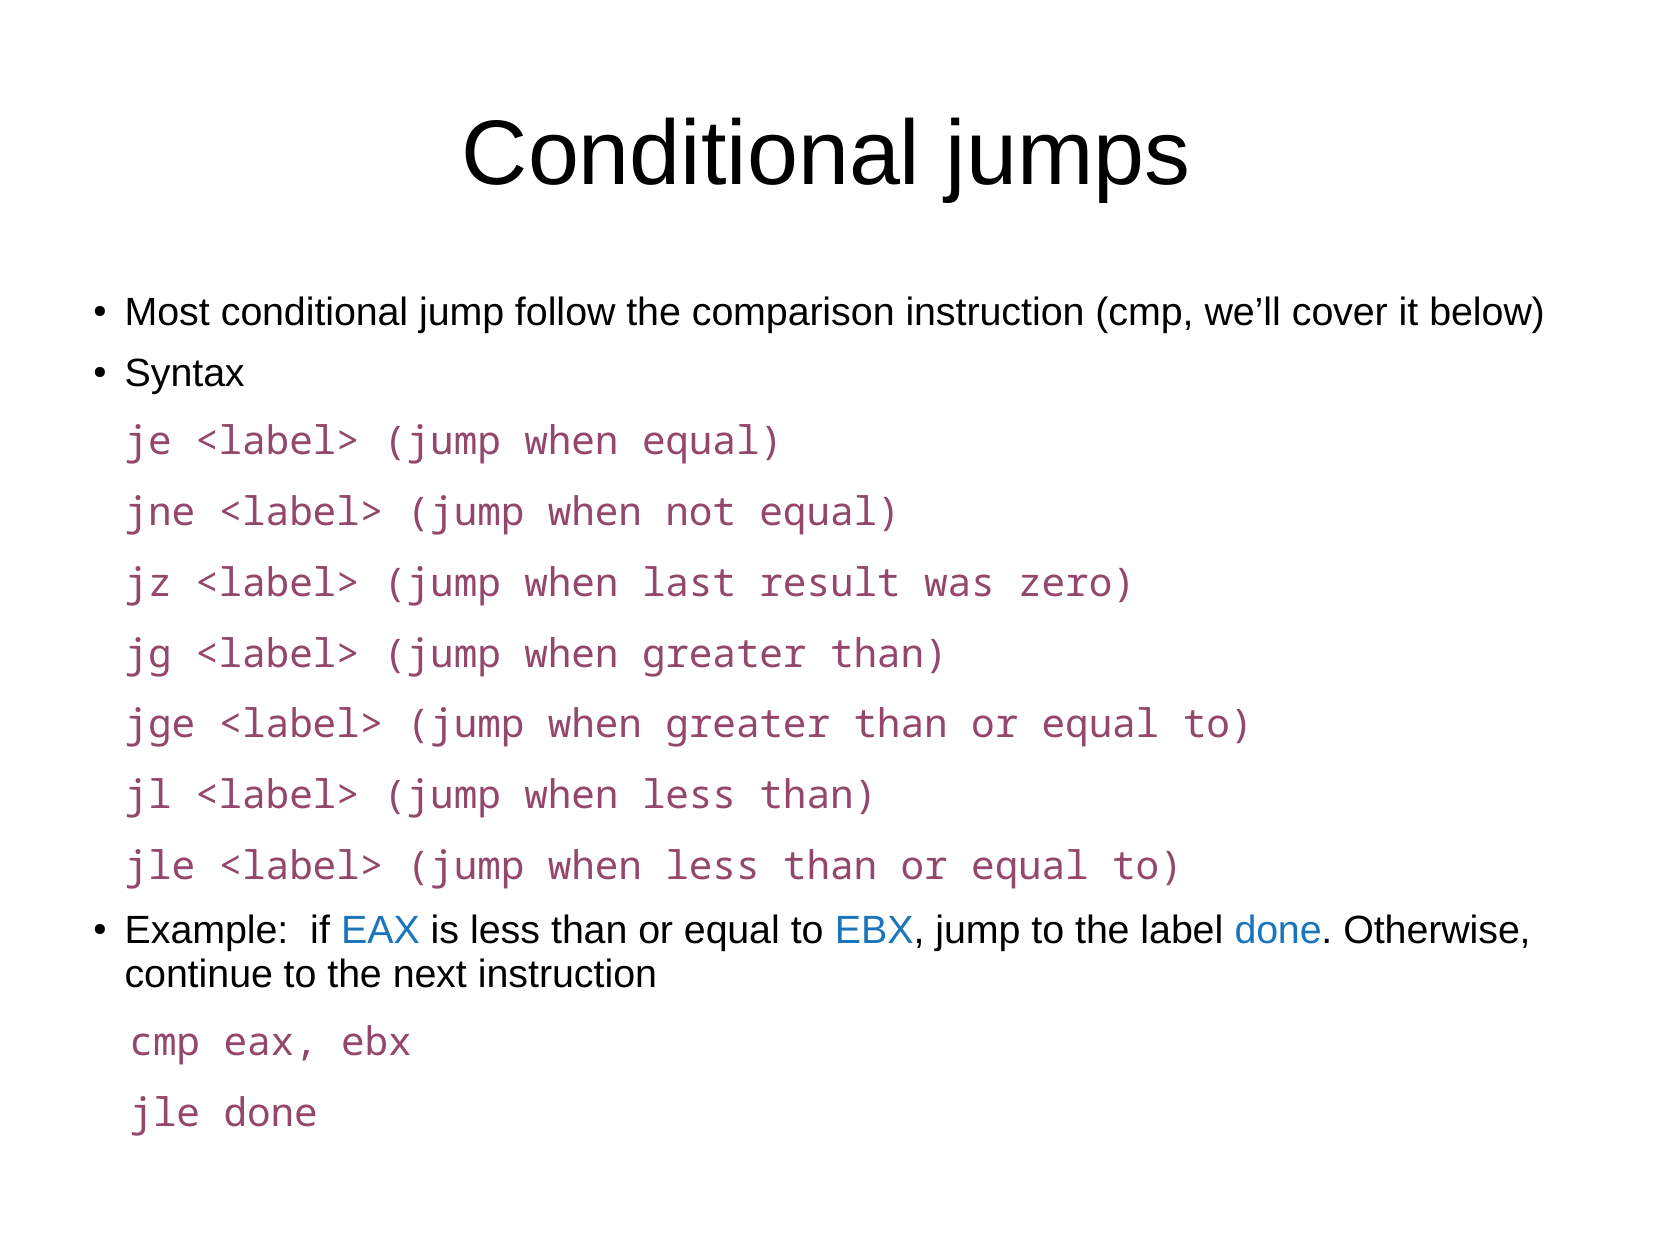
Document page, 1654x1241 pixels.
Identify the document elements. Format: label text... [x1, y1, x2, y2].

title Conditional jumps [82, 49, 1571, 257]
list Most conditional jump follow the comparison instruction (cmp, we’ll cover it below) Syntax je <label> (jump when equal) jne <label> (jump when not equal) jz <label> (jump when last result was zero) jg <label> (jump when greater than) jge <label> (jump when greater than or equal to) jl <label> (jump when less than) jle <label> (jump when less than or equal to) Example: if EAX is less than or equal to EBX, jump to the label done. Otherwise, continue to the next instruction cmp eax, ebx jle done [82, 290, 1571, 1163]
